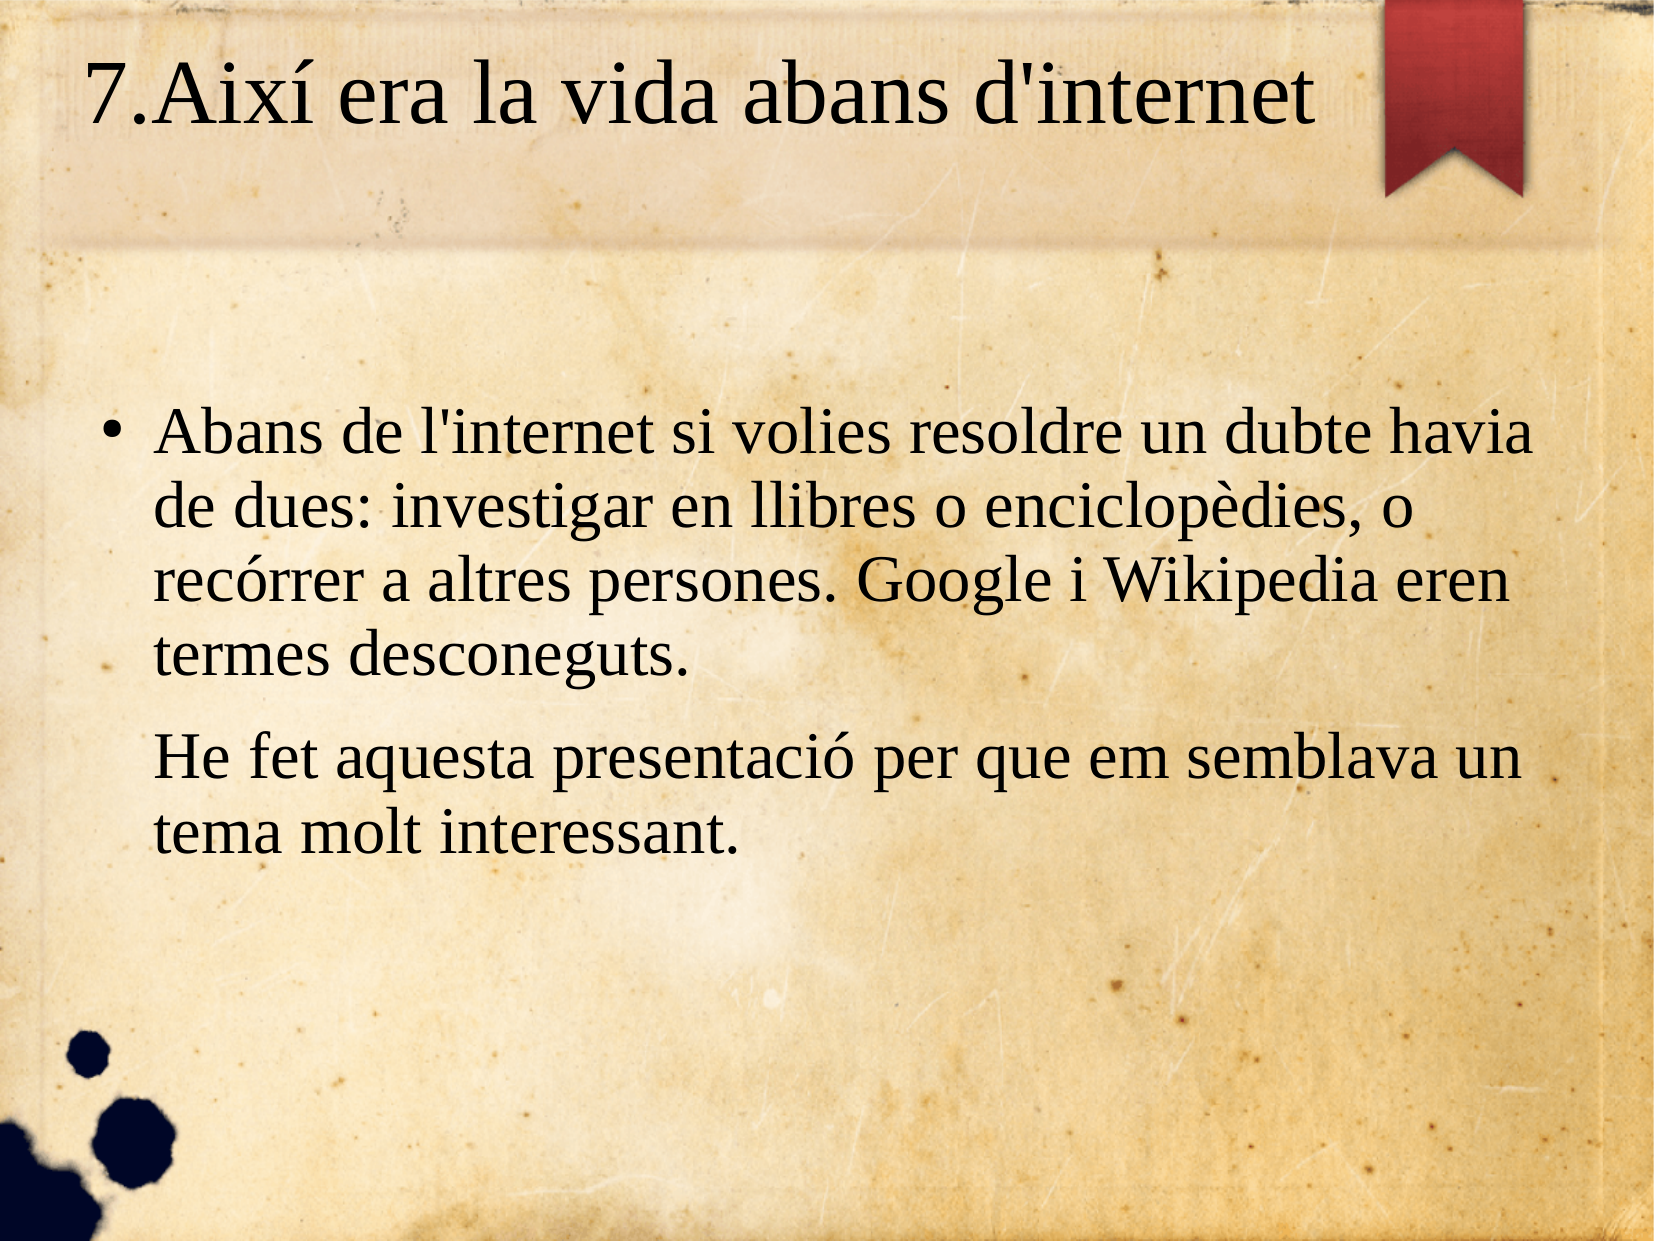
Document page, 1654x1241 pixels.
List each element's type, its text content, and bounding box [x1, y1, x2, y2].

title 7.Així era la vida abans d'internet [82, 41, 1347, 245]
list Abans de l'internet si volies resoldre un dubte havia de dues: investigar en llibres o enciclopèdies, o recórrer a altres persones. Google i Wikipedia eren termes desconeguts. He fet aquesta presentació per que em semblava un tema molt interessant. [82, 290, 1538, 1010]
picture [0, 0, 1654, 1241]
